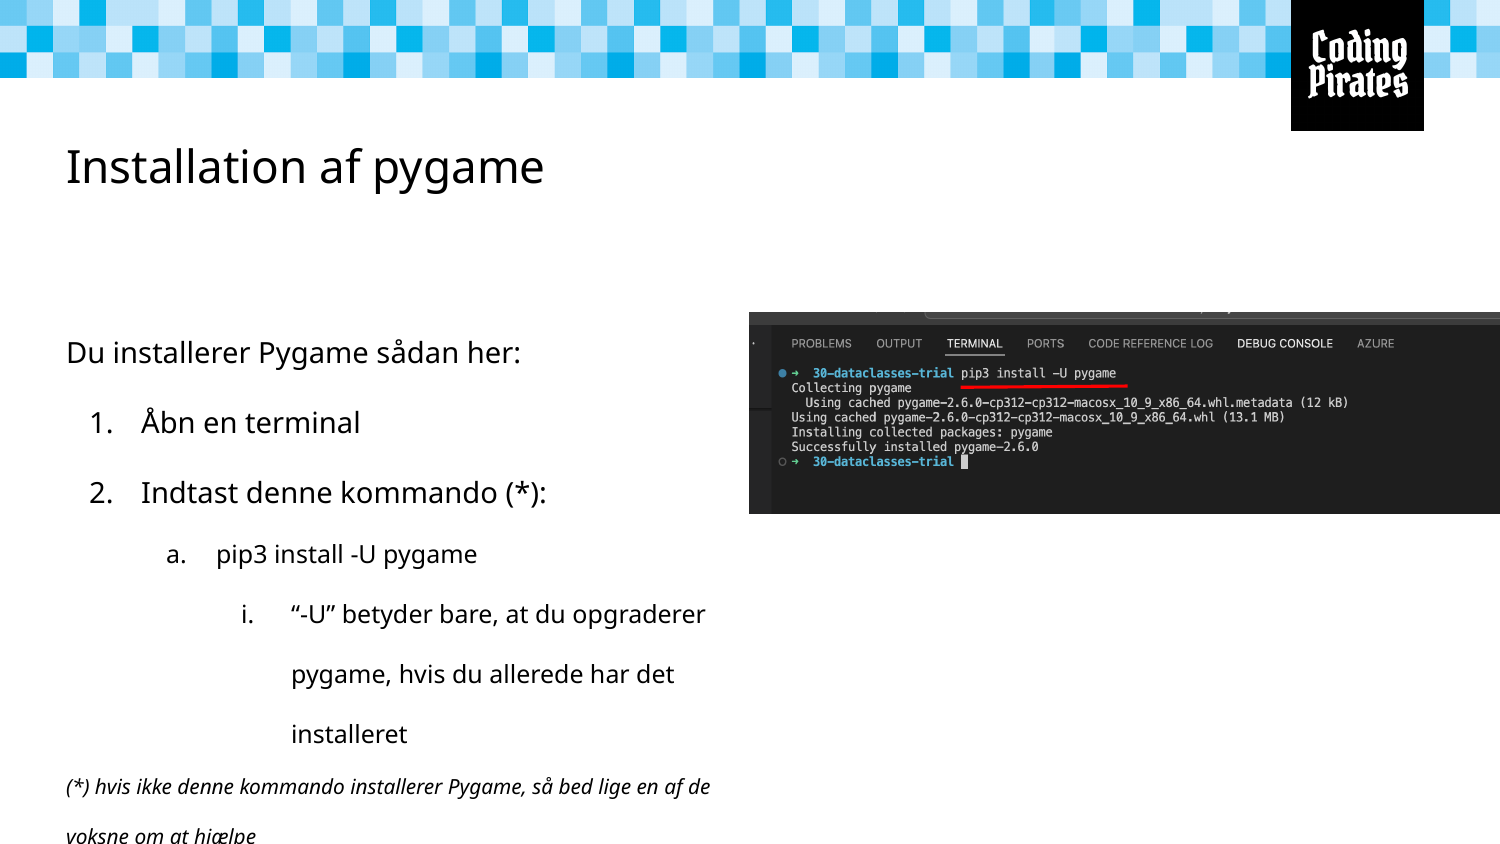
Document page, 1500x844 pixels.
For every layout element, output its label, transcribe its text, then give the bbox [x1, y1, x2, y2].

picture [1291, 0, 1424, 131]
picture [749, 312, 1500, 514]
list Du installerer Pygame sådan her: Åbn en terminal Indtast denne kommando (*): pip3 install -U pygame “-U” betyder bare, at du opgraderer pygame, hvis du allerede har det installeret (*) hvis ikke denne kommando installerer Pygame, så bed lige en af de voksne om at hjælpe [51, 284, 750, 800]
title Installation af pygame [51, 123, 1223, 217]
picture [0, 0, 1056, 78]
